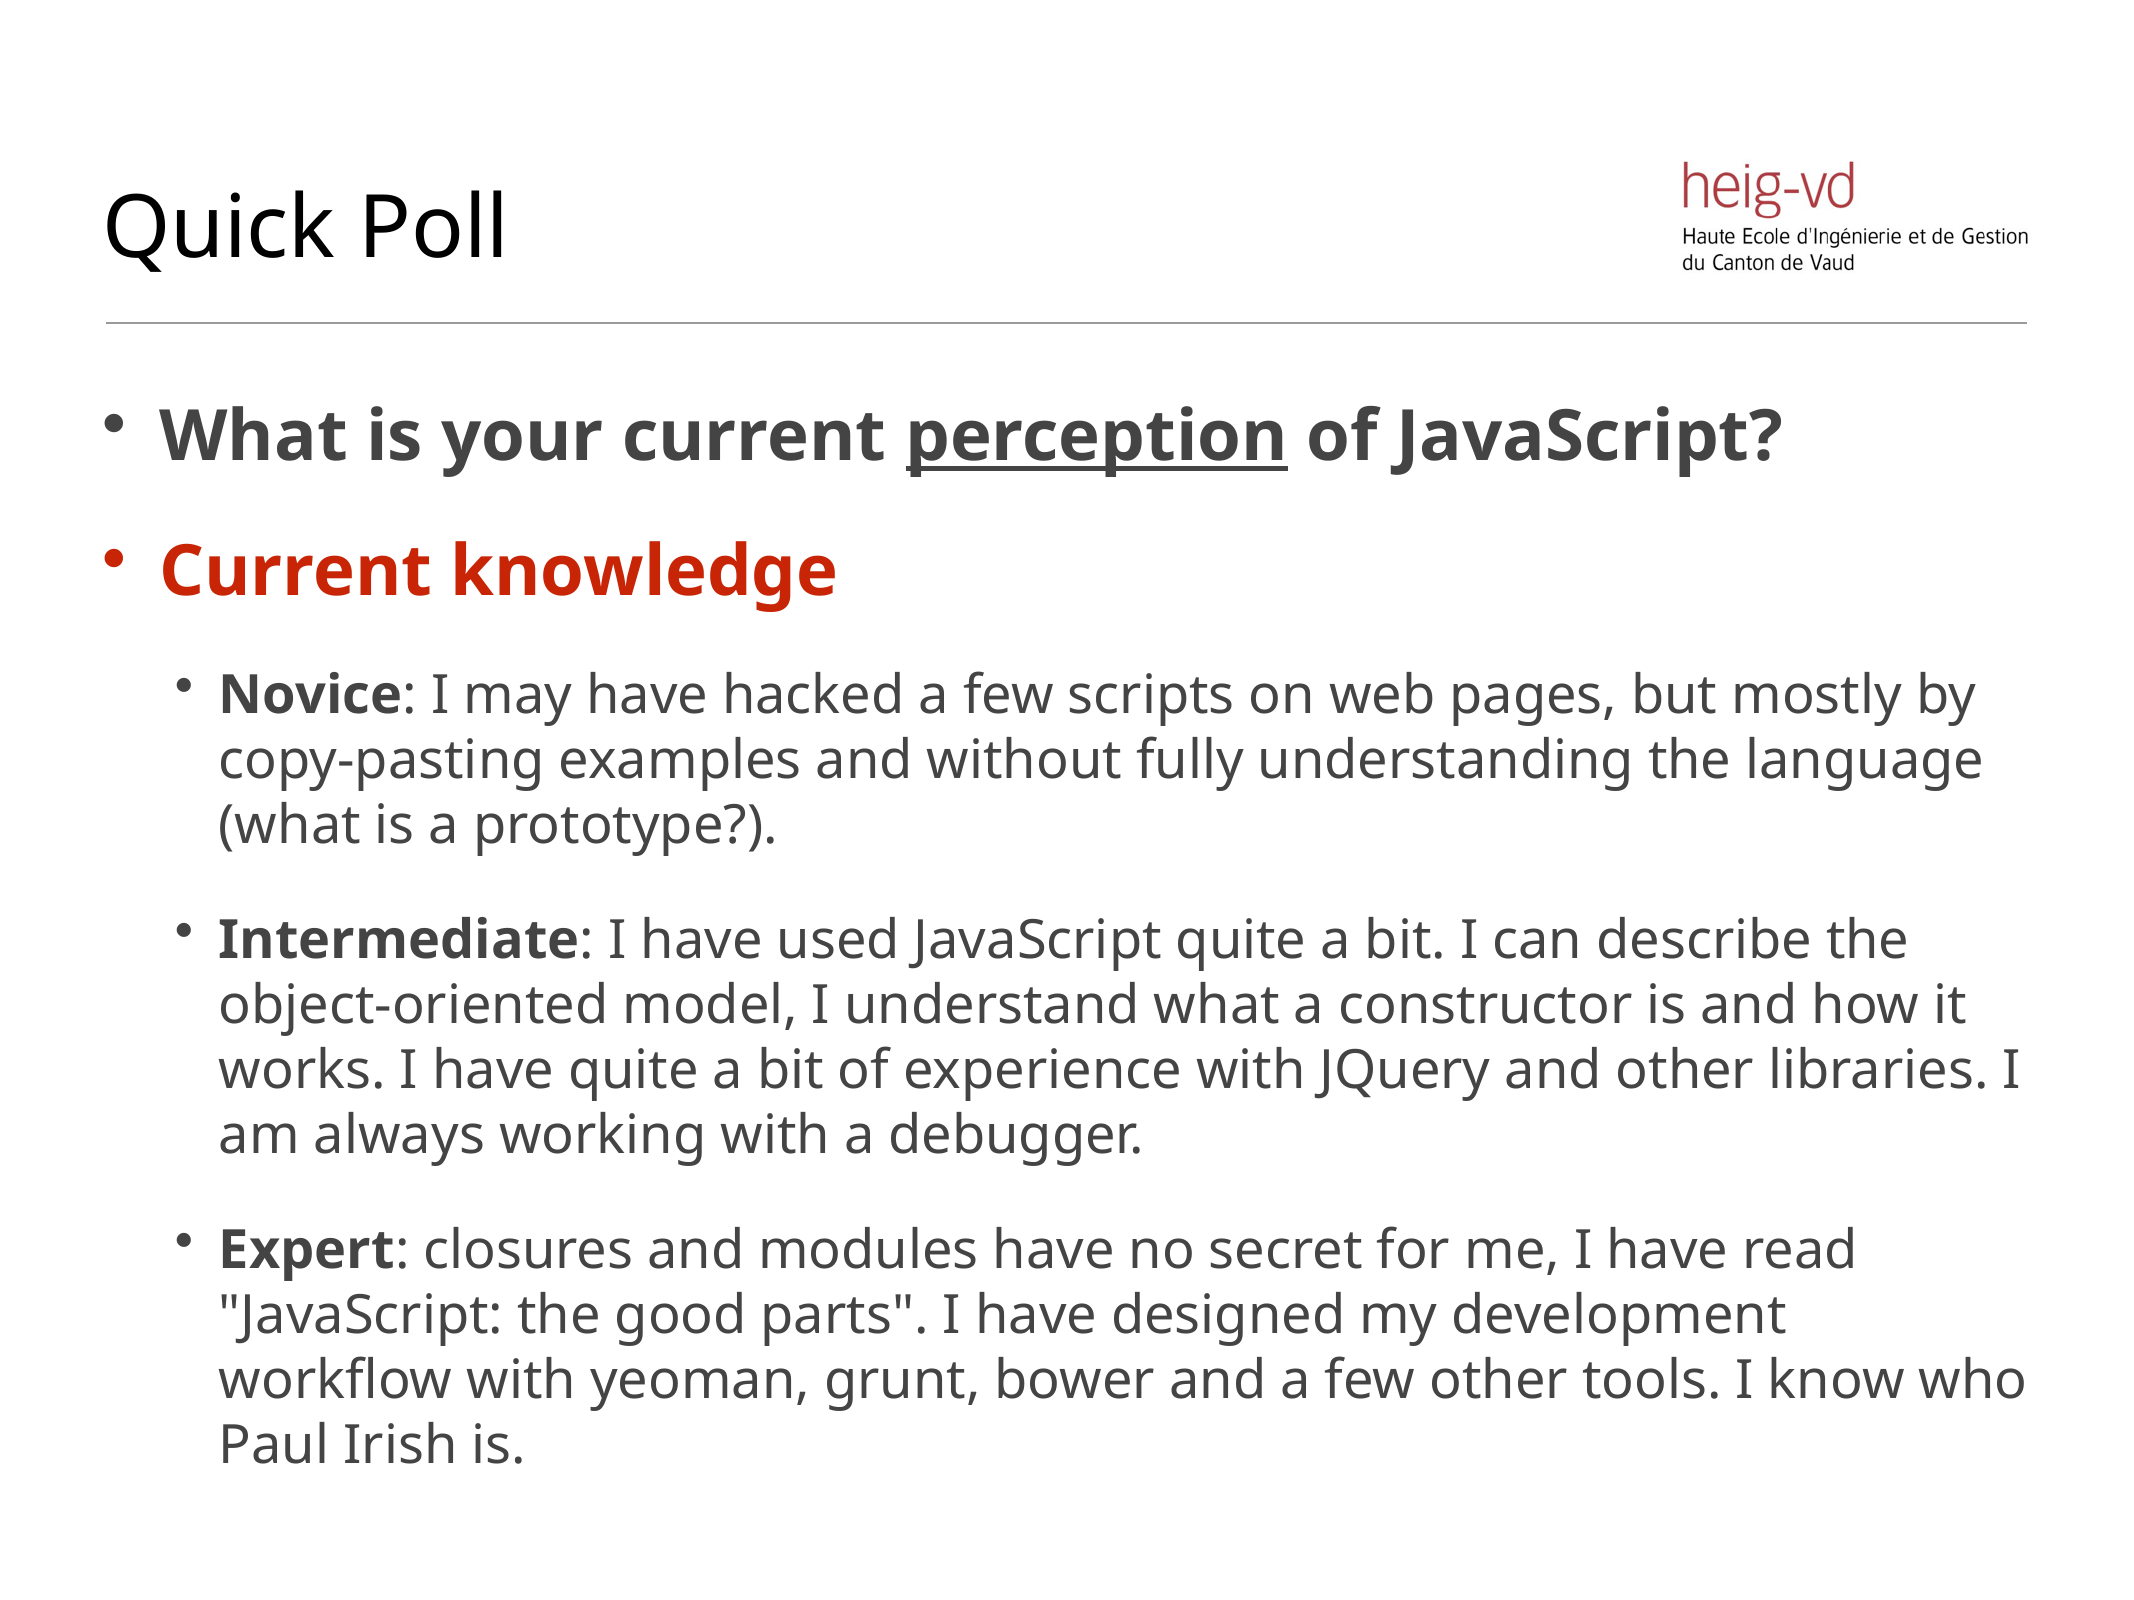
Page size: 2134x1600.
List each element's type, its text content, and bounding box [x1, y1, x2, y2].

title Quick Poll [93, 54, 2040, 284]
list What is your current perception of JavaScript? Current knowledge Novice: I may have hacked a few scripts on web pages, but mostly by copy-pasting examples and without fully understanding the language (what is a prototype?). Intermediate: I have used JavaScript quite a bit. I can describe the object-oriented model, I understand what a constructor is and how it works. I have quite a bit of experience with JQuery and other libraries. I am always working with a debugger. Expert: closures and modules have no secret for me, I have read "JavaScript: the good parts". I have designed my development workflow with yeoman, grunt, bower and a few other tools. I know who Paul Irish is. [93, 381, 2040, 1443]
